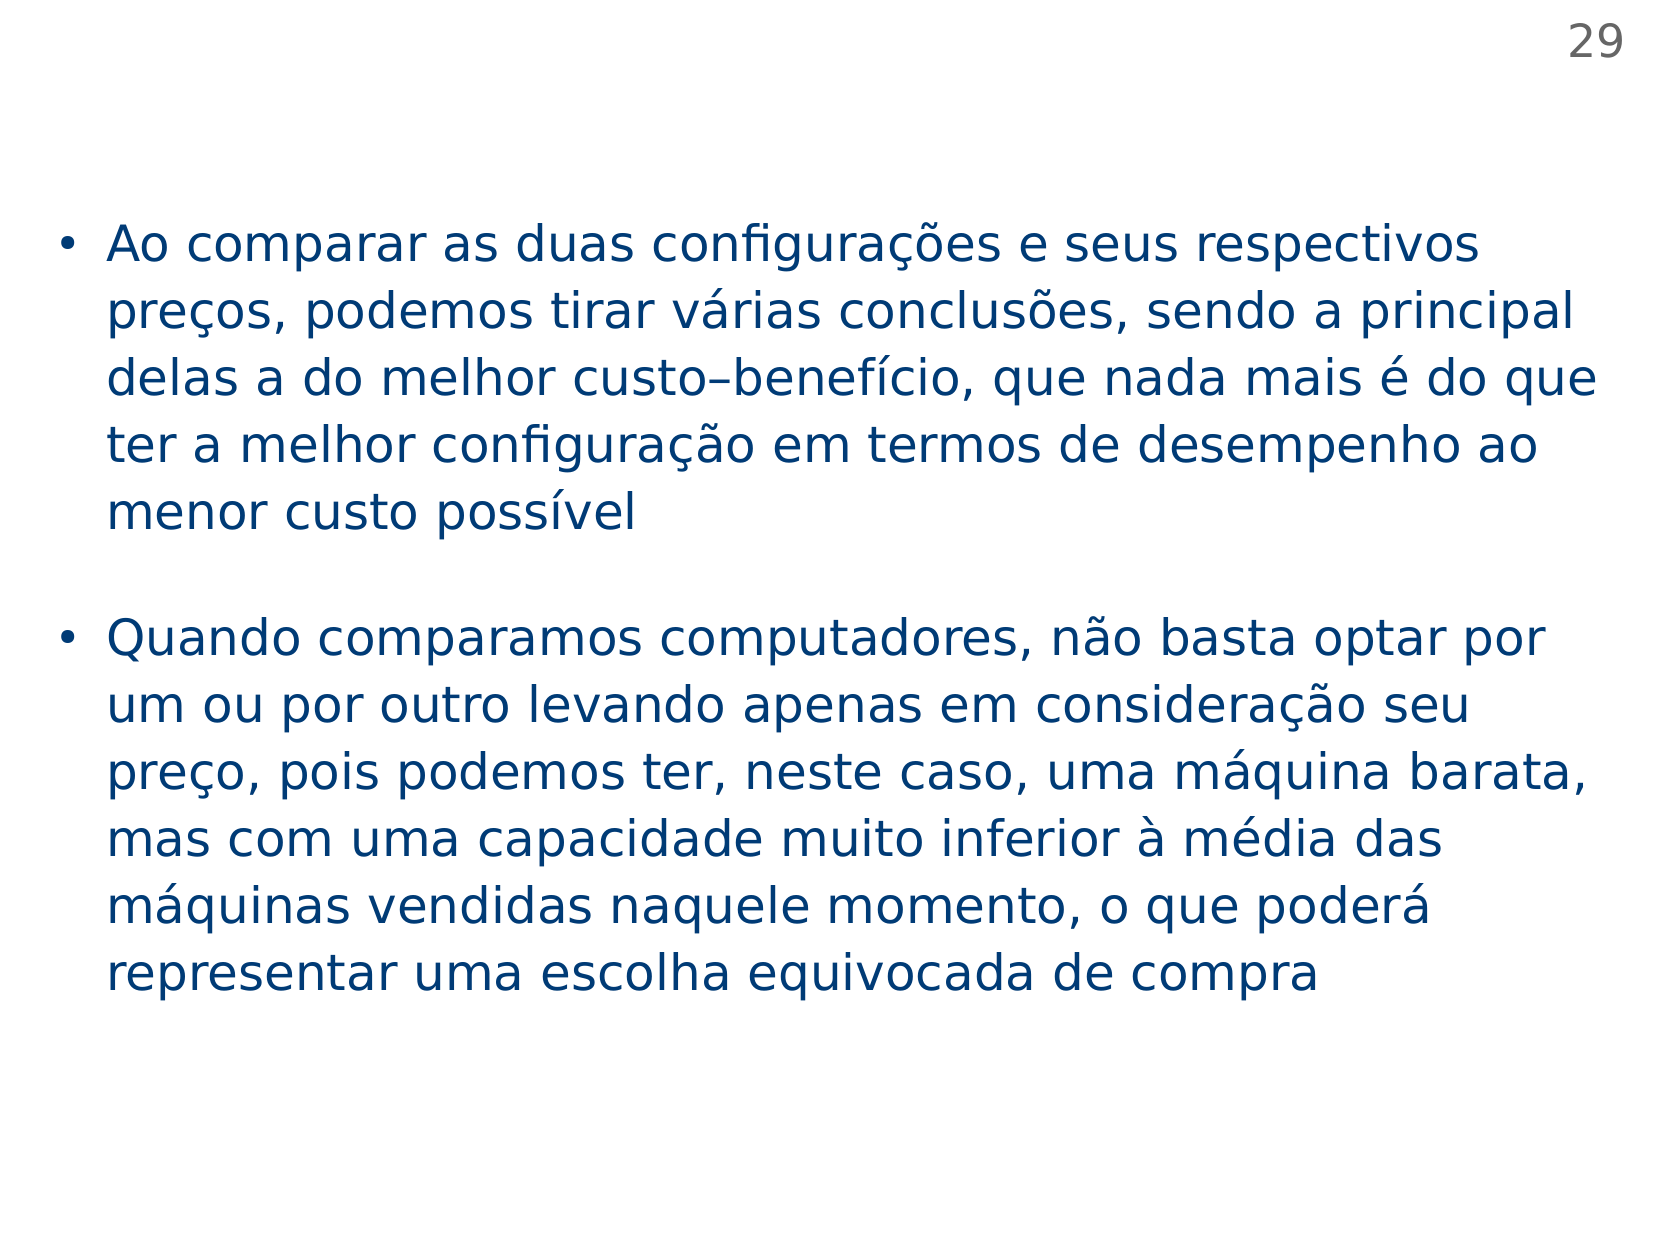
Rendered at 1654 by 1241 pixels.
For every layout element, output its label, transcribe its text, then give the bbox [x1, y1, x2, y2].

list Ao comparar as duas configurações e seus respectivos preços, podemos tirar várias conclusões, sendo a principal delas a do melhor custo–benefício, que nada mais é do que ter a melhor configuração em termos de desempenho ao menor custo possível Quando comparamos computadores, não basta optar por um ou por outro levando apenas em consideração seu preço, pois podemos ter, neste caso, uma máquina barata, mas com uma capacidade muito inferior à média das máquinas vendidas naquele momento, o que poderá representar uma escolha equivocada de compra [59, 206, 1625, 1211]
